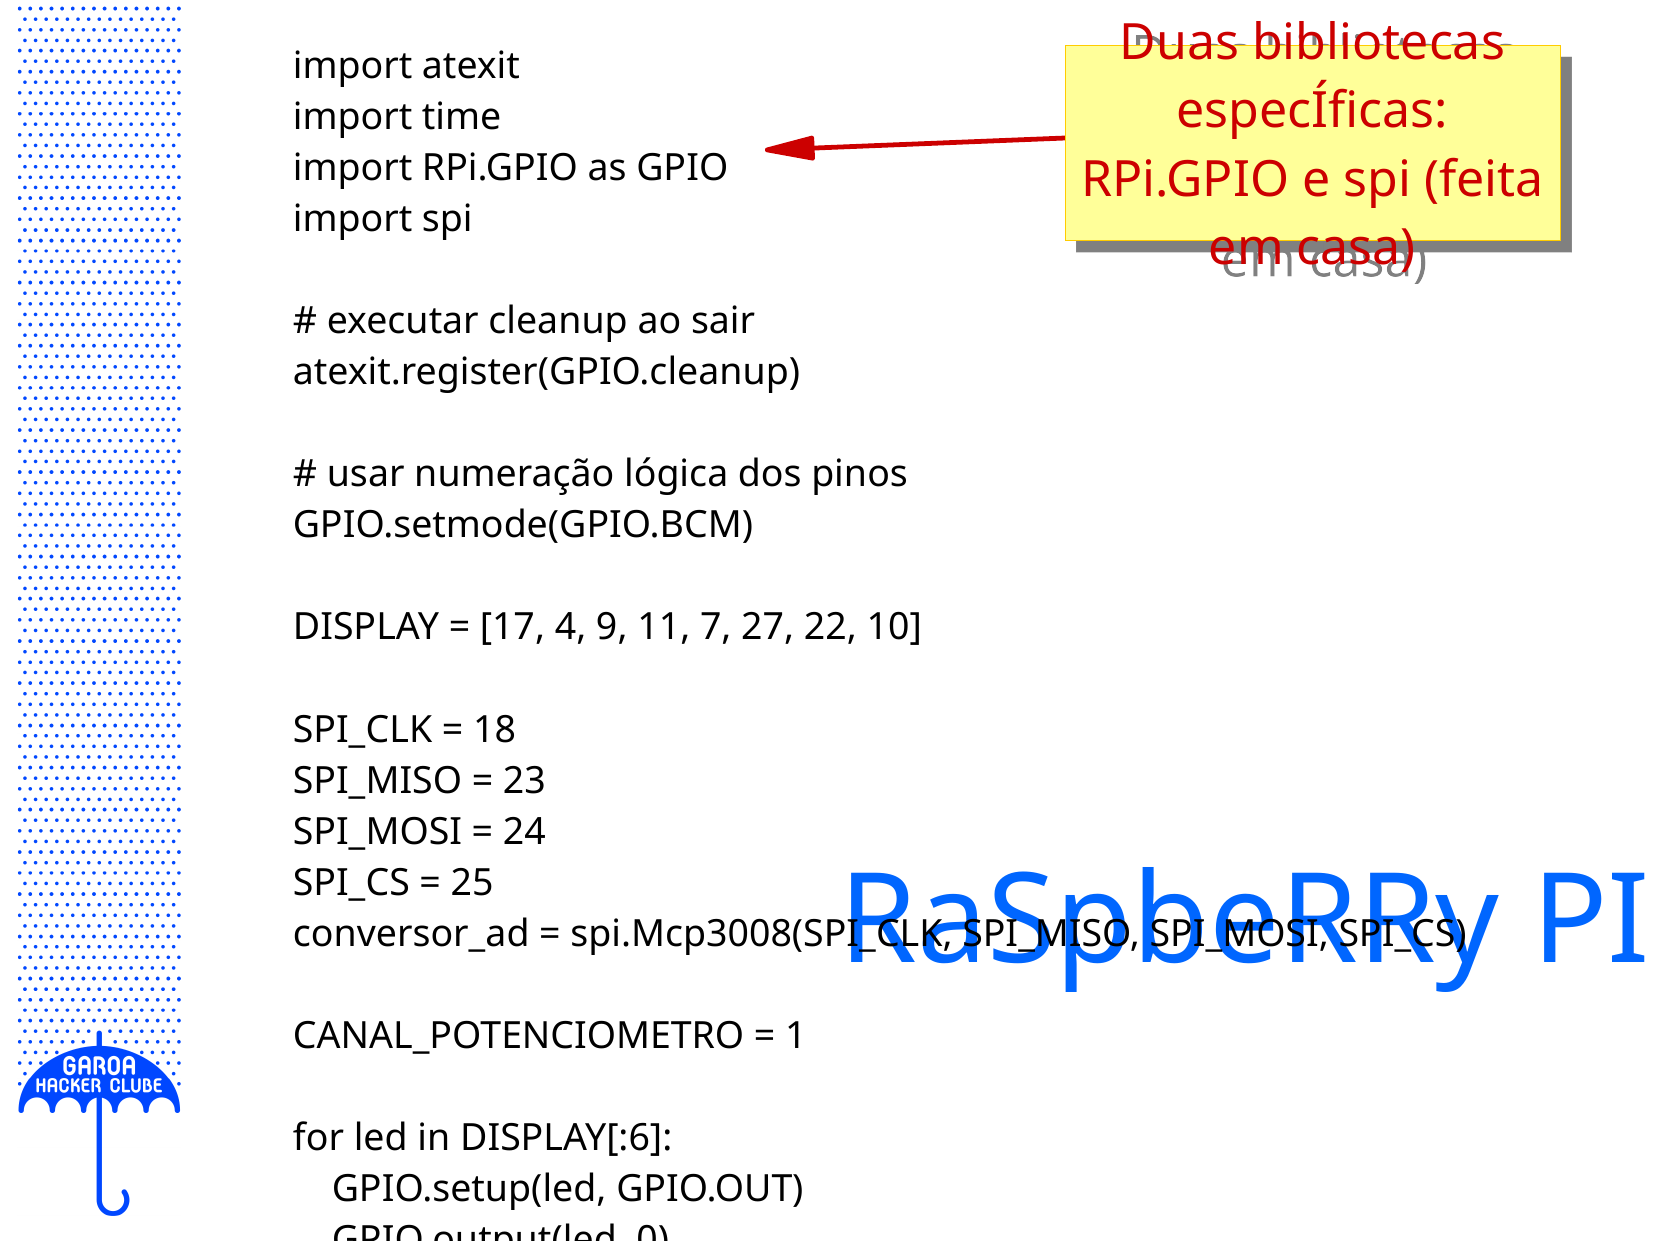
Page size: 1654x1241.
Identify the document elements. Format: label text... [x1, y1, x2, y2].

picture [17, 0, 181, 1216]
title RaSpbeRRy PI [1490, 810, 1654, 1018]
text_box Duas bibliotecas especÍficas: RPi.GPIO e spi (feita em casa) [1065, 45, 1561, 241]
text_box import atexit import time import RPi.GPIO as GPIO import spi # executar cleanup ao sair atexit.register(GPIO.cleanup) # usar numeração lógica dos pinos GPIO.setmode(GPIO.BCM) DISPLAY = [17, 4, 9, 11, 7, 27, 22, 10] SPI_CLK = 18 SPI_MISO = 23 SPI_MOSI = 24 SPI_CS = 25 conversor_ad = spi.Mcp3008(SPI_CLK, SPI_MISO, SPI_MOSI, SPI_CS) CANAL_POTENCIOMETRO = 1 for led in DISPLAY[:6]: GPIO.setup(led, GPIO.OUT) GPIO.output(led, 0) while True: for led in DISPLAY[:6]: GPIO.output(led, 1) atraso = conversor_ad.read(CANAL_POTENCIOMETRO)/1000.0 time.sleep(atraso) GPIO.output(led, 0) [278, 31, 1490, 1209]
